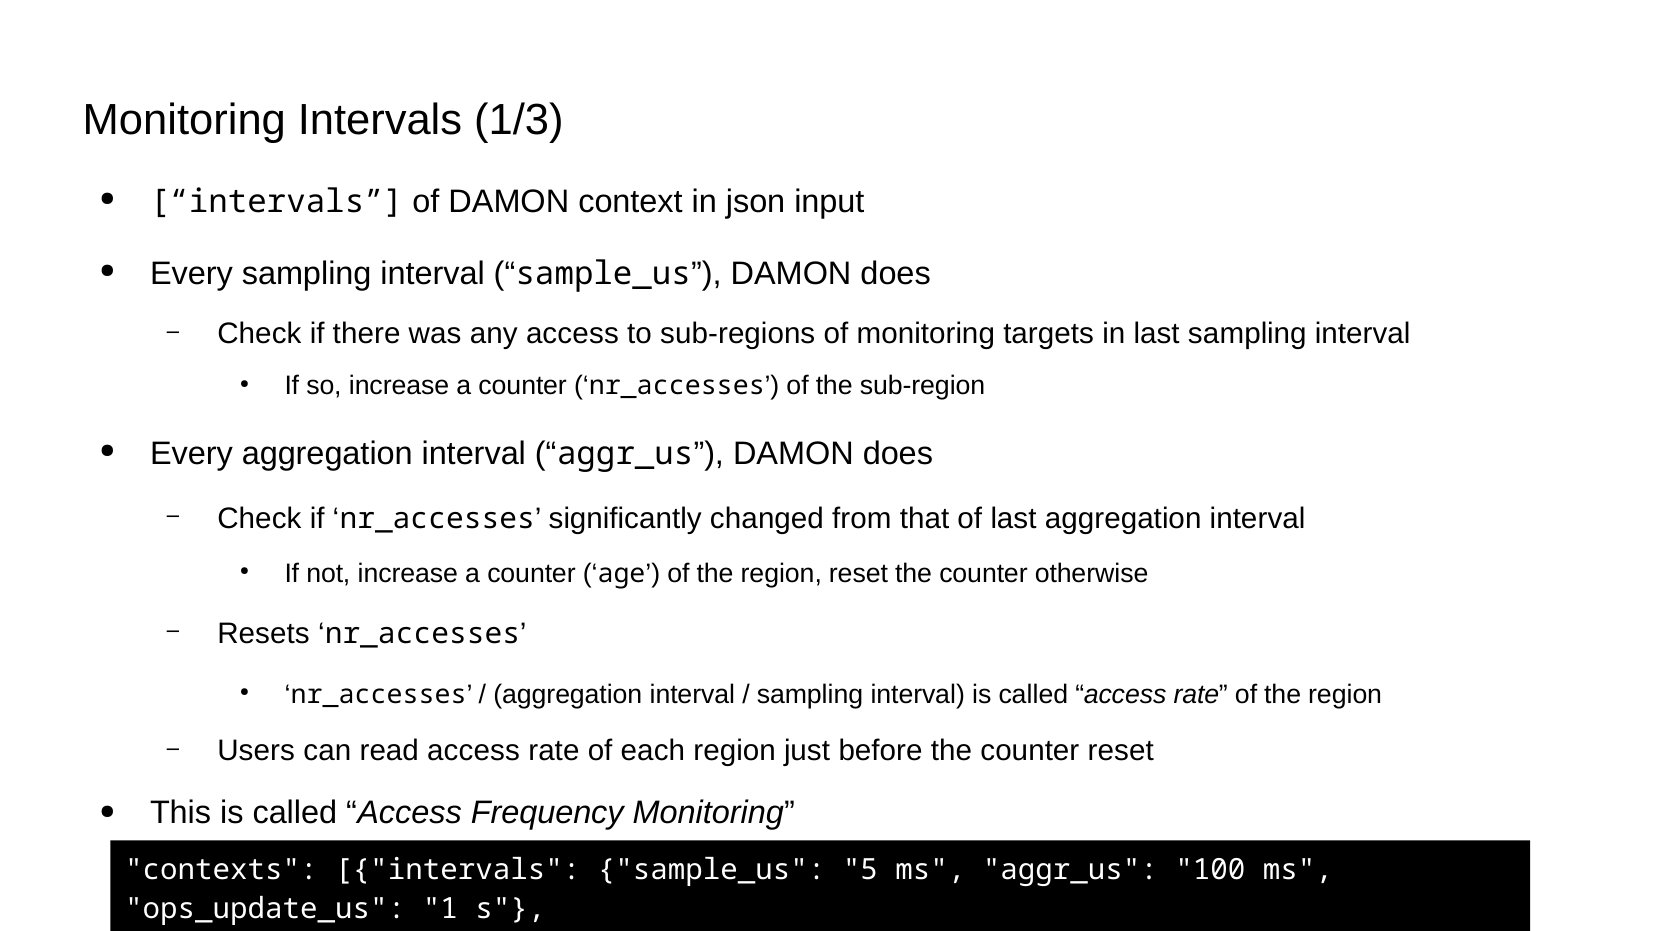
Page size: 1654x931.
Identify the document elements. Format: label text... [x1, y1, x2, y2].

text_box "contexts": [{"intervals": {"sample_us": "5 ms", "aggr_us": "100 ms", "ops_update_us": "1 s"}, [110, 840, 1531, 885]
list [“intervals”] of DAMON context in json input Every sampling interval (“sample_us”), DAMON does Check if there was any access to sub-regions of monitoring targets in last sampling interval If so, increase a counter (‘nr_accesses’) of the sub-region Every aggregation interval (“aggr_us”), DAMON does Check if ‘nr_accesses’ significantly changed from that of last aggregation interval If not, increase a counter (‘age’) of the region, reset the counter otherwise Resets ‘nr_accesses’ ‘nr_accesses’ / (aggregation interval / sampling interval) is called “access rate” of the region Users can read access rate of each region just before the counter reset This is called “Access Frequency Monitoring” [82, 177, 1571, 833]
title Monitoring Intervals (1/3) [82, 81, 1571, 157]
